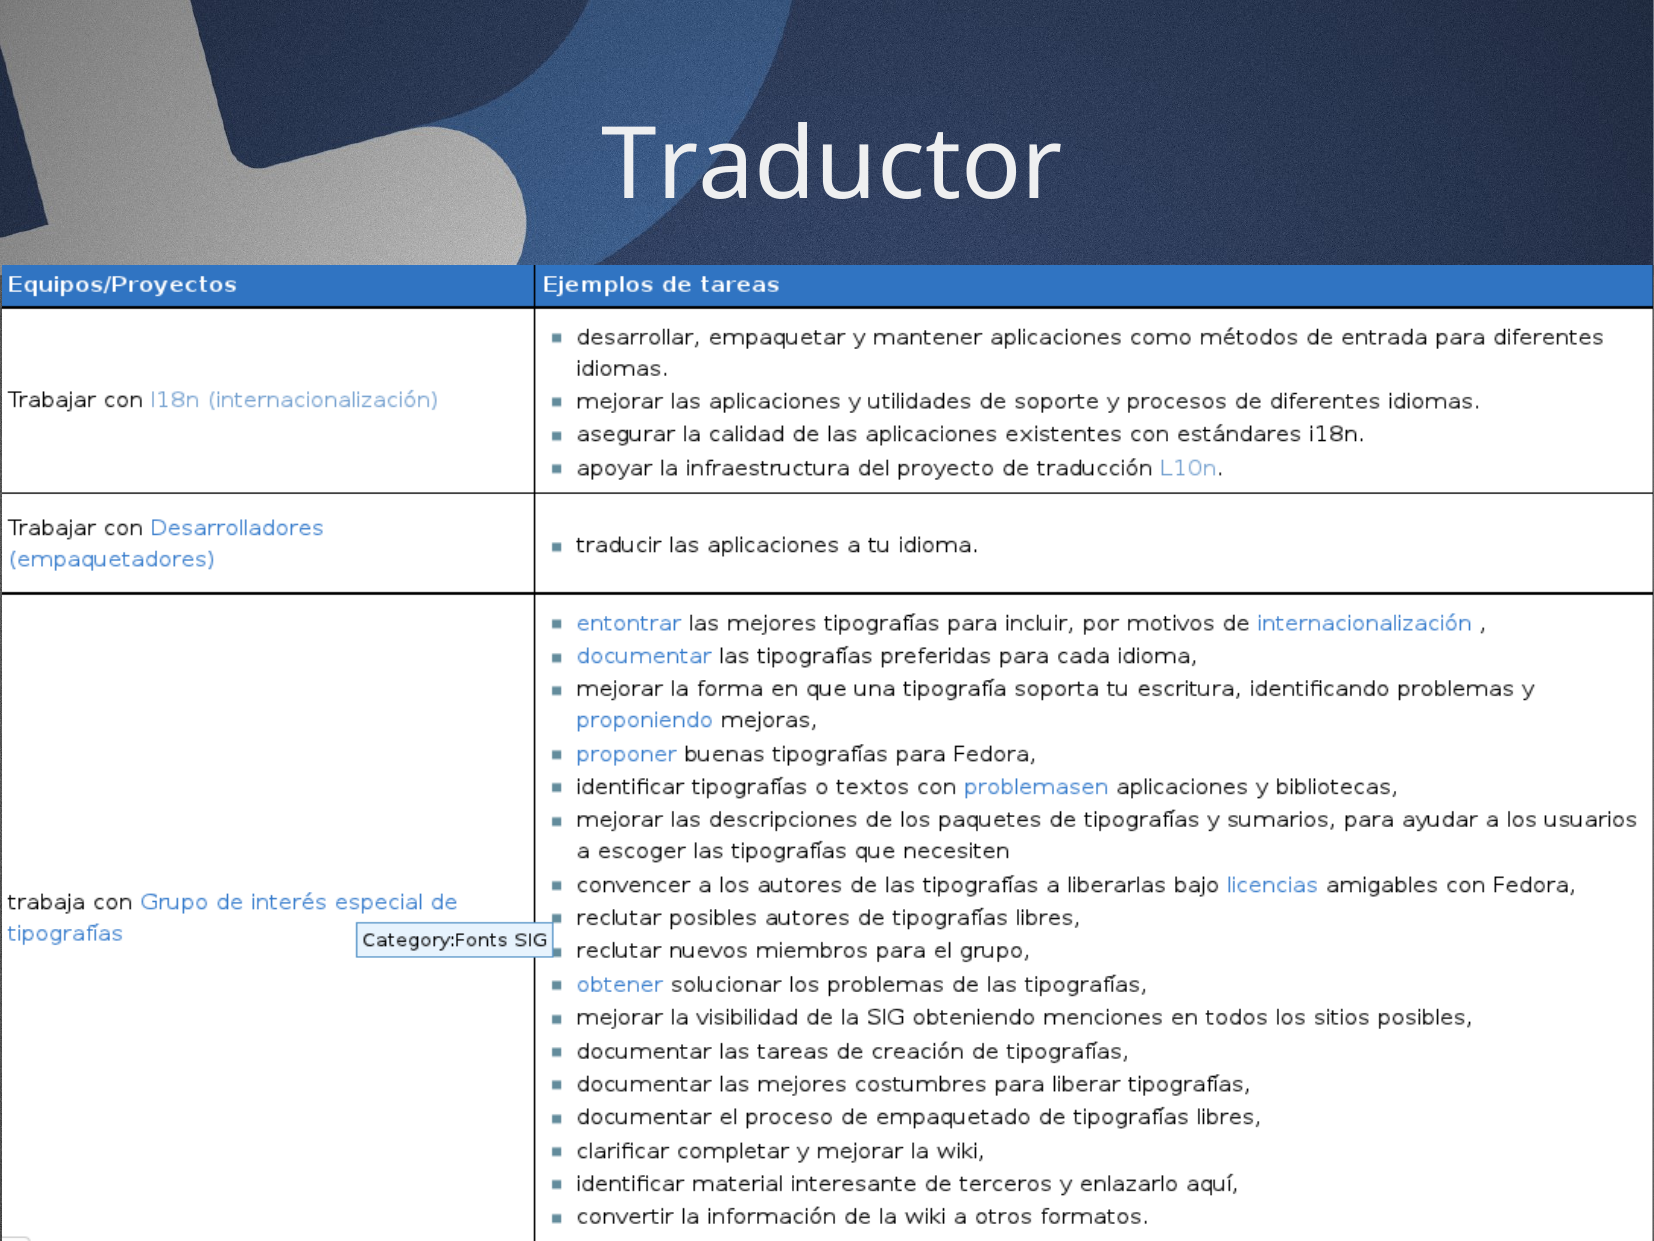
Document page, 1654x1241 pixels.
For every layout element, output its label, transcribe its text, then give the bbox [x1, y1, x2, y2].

picture [0, 0, 1654, 1241]
text_box Traductor [88, 58, 1577, 265]
